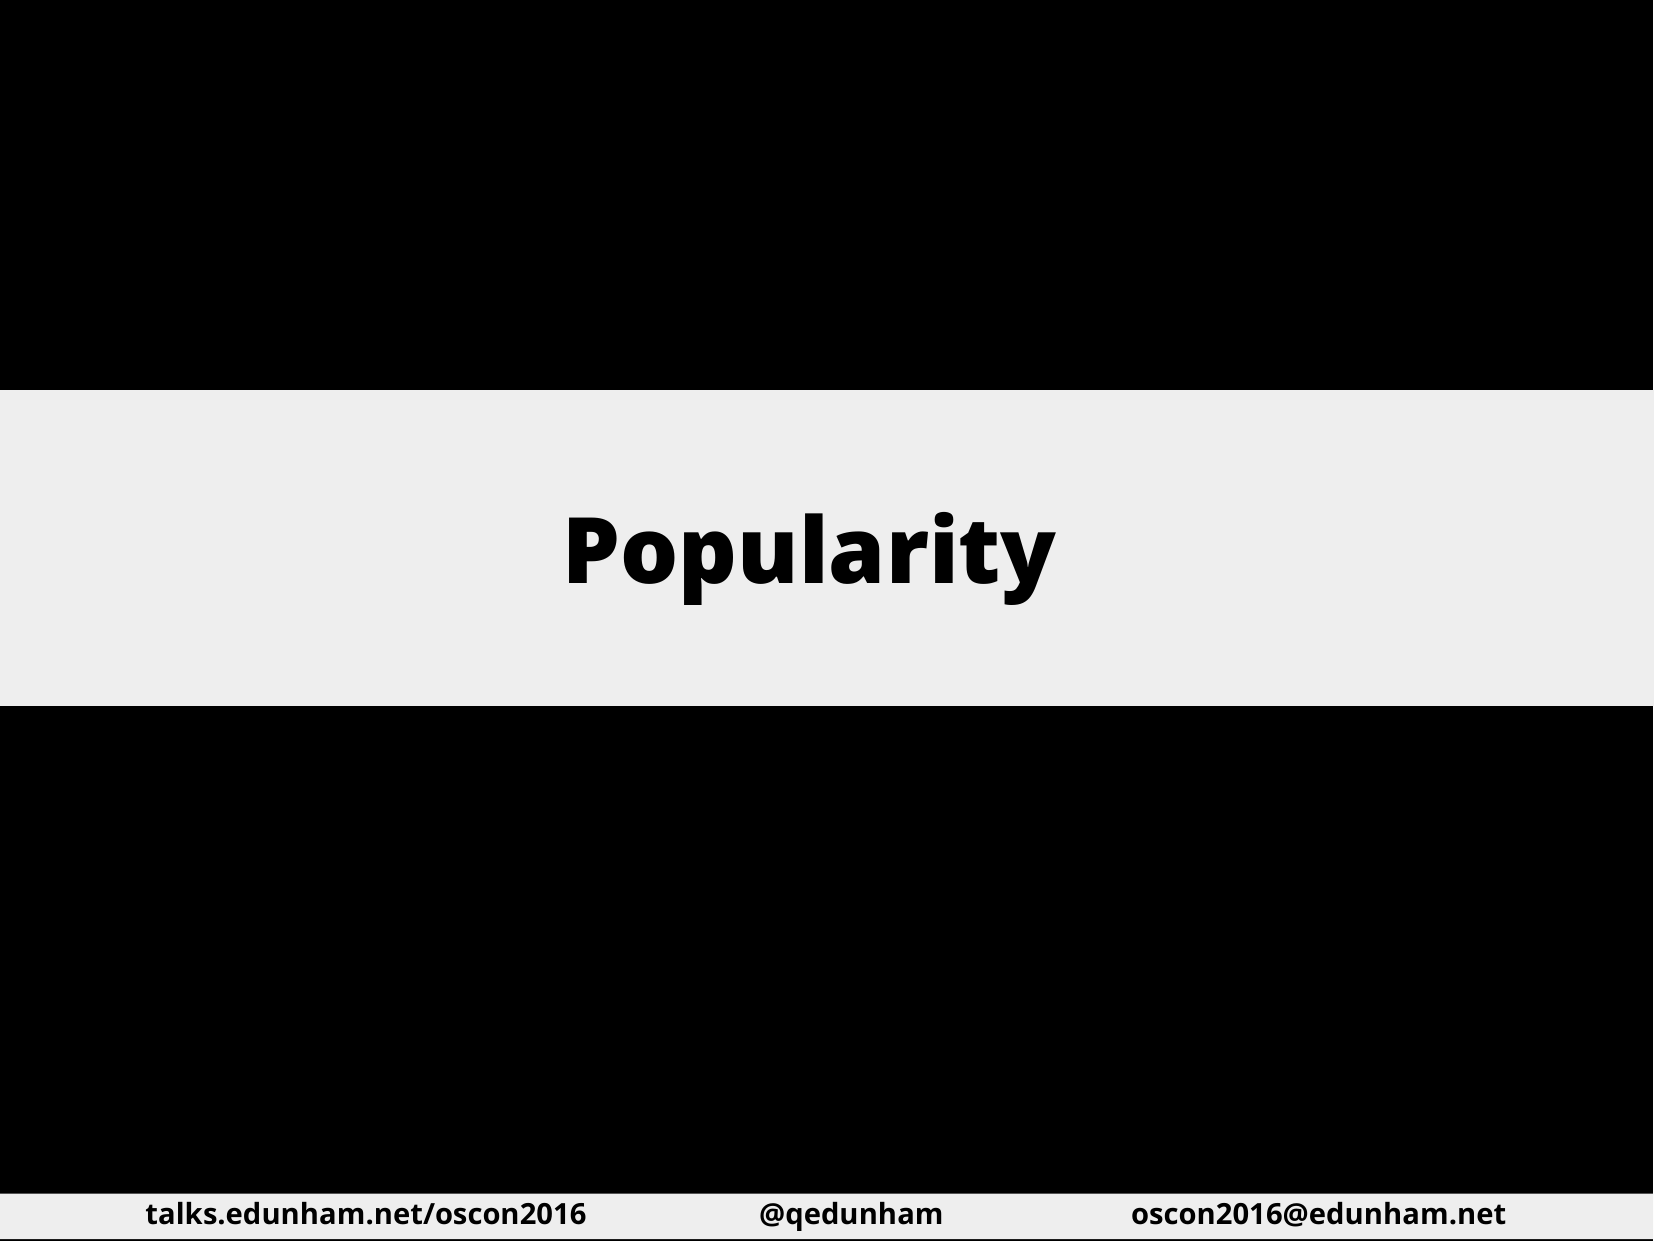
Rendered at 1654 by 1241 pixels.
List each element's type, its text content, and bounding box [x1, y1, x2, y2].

title Popularity [0, 390, 1621, 706]
